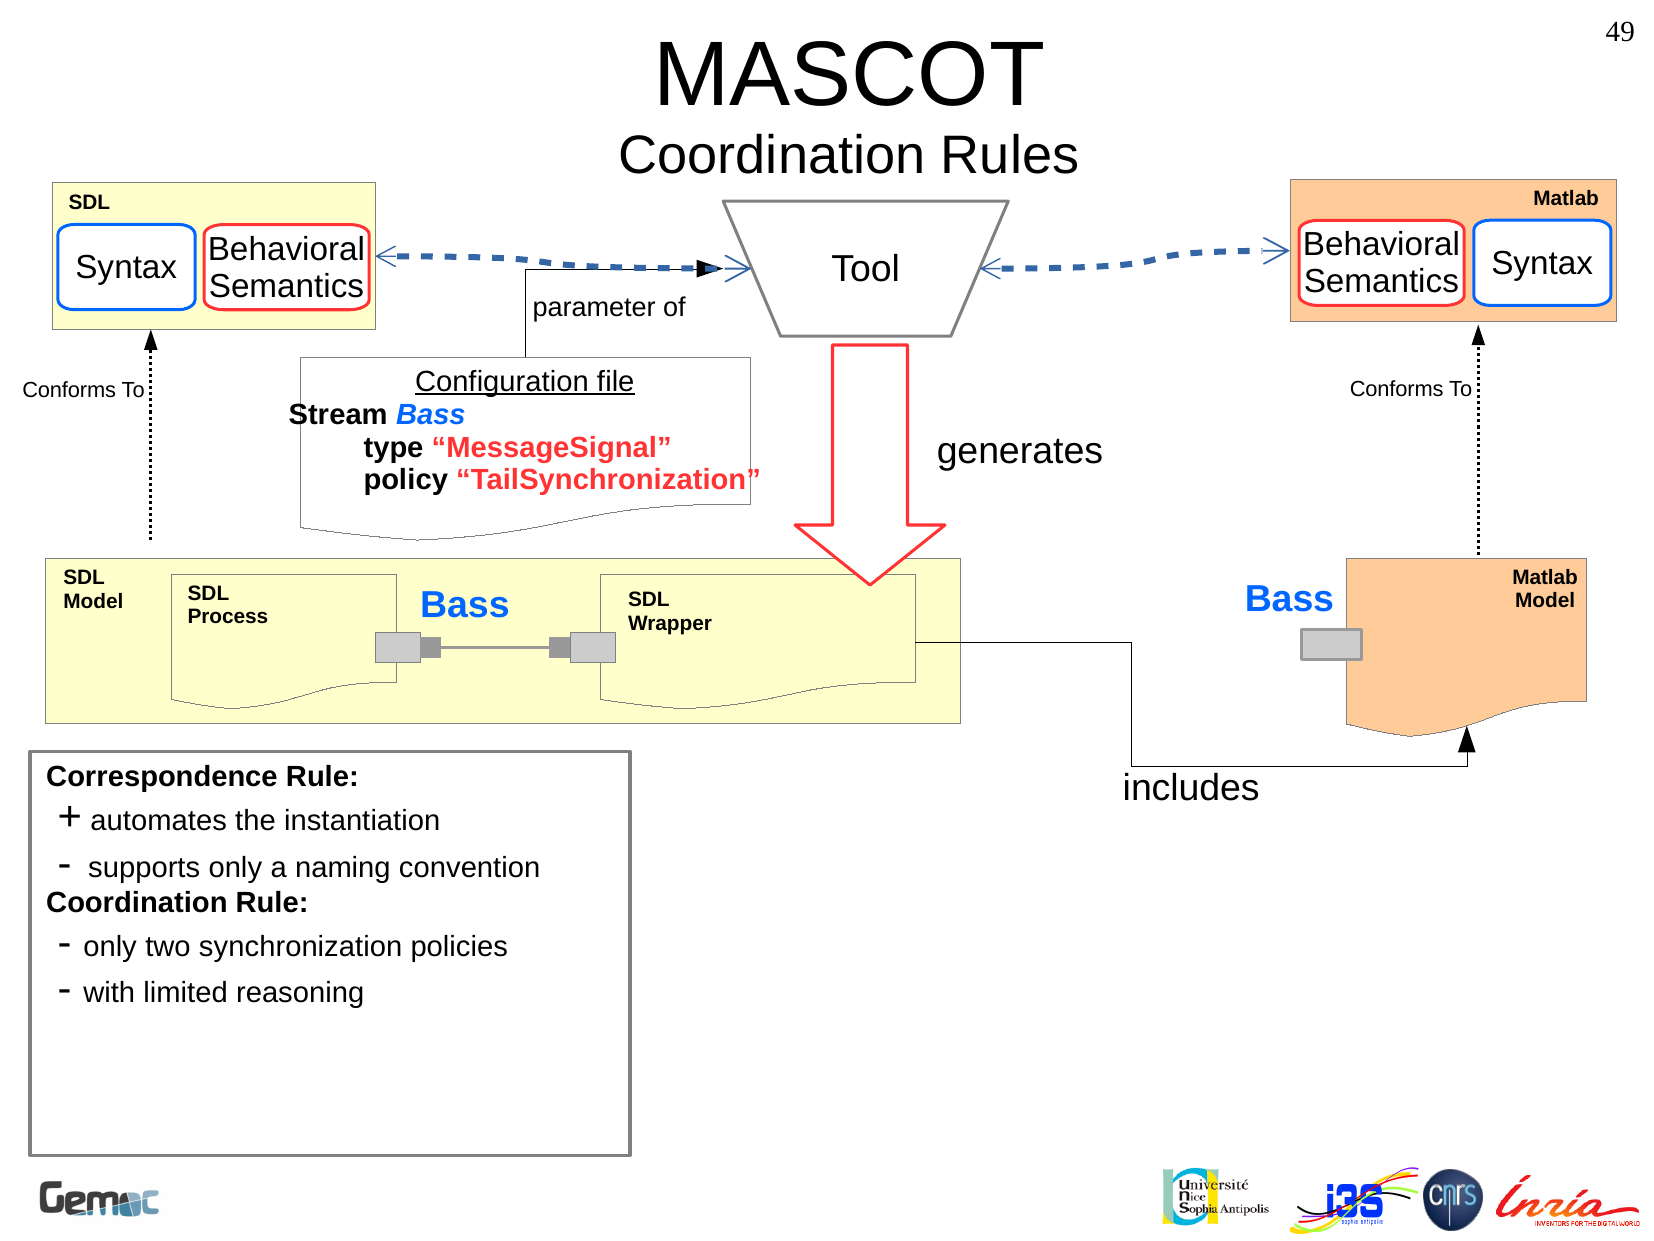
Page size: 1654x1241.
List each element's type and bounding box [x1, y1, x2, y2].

text_box [300, 357, 751, 541]
title [105, 0, 1594, 208]
text_box [1290, 179, 1654, 322]
text_box [52, 182, 376, 330]
text_box [45, 345, 961, 724]
text_box [1335, 369, 1553, 433]
text_box [30, 751, 631, 1156]
text_box [726, 208, 1006, 337]
text_box [1230, 558, 1628, 737]
picture [1137, 1150, 1647, 1241]
text_box [7, 370, 226, 450]
